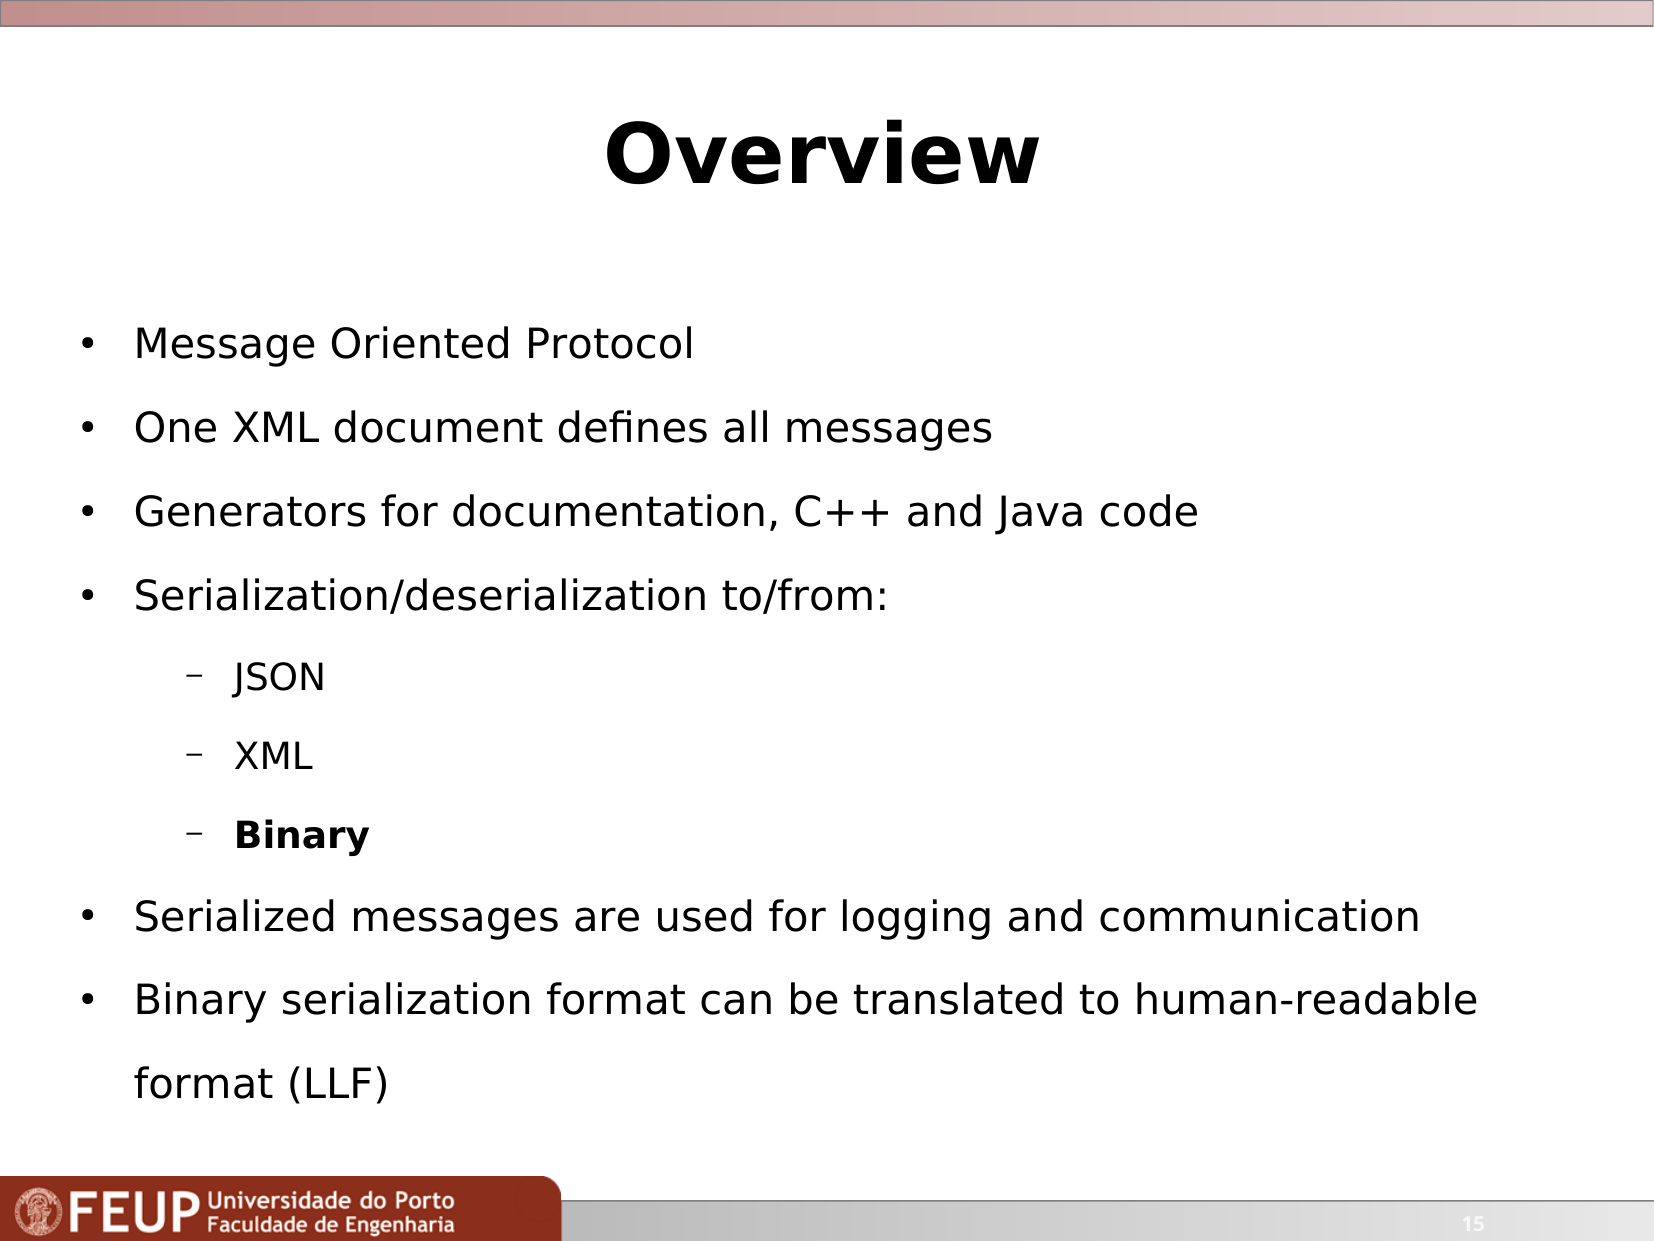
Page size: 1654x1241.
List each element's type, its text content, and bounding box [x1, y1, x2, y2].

picture [0, 1176, 561, 1241]
list Message Oriented Protocol One XML document defines all messages Generators for documentation, C++ and Java code Serialization/deserialization to/from: JSON XML Binary Serialized messages are used for logging and communication Binary serialization format can be translated to human-readable format (LLF) [62, 319, 1589, 1109]
title Overview [64, 70, 1582, 239]
